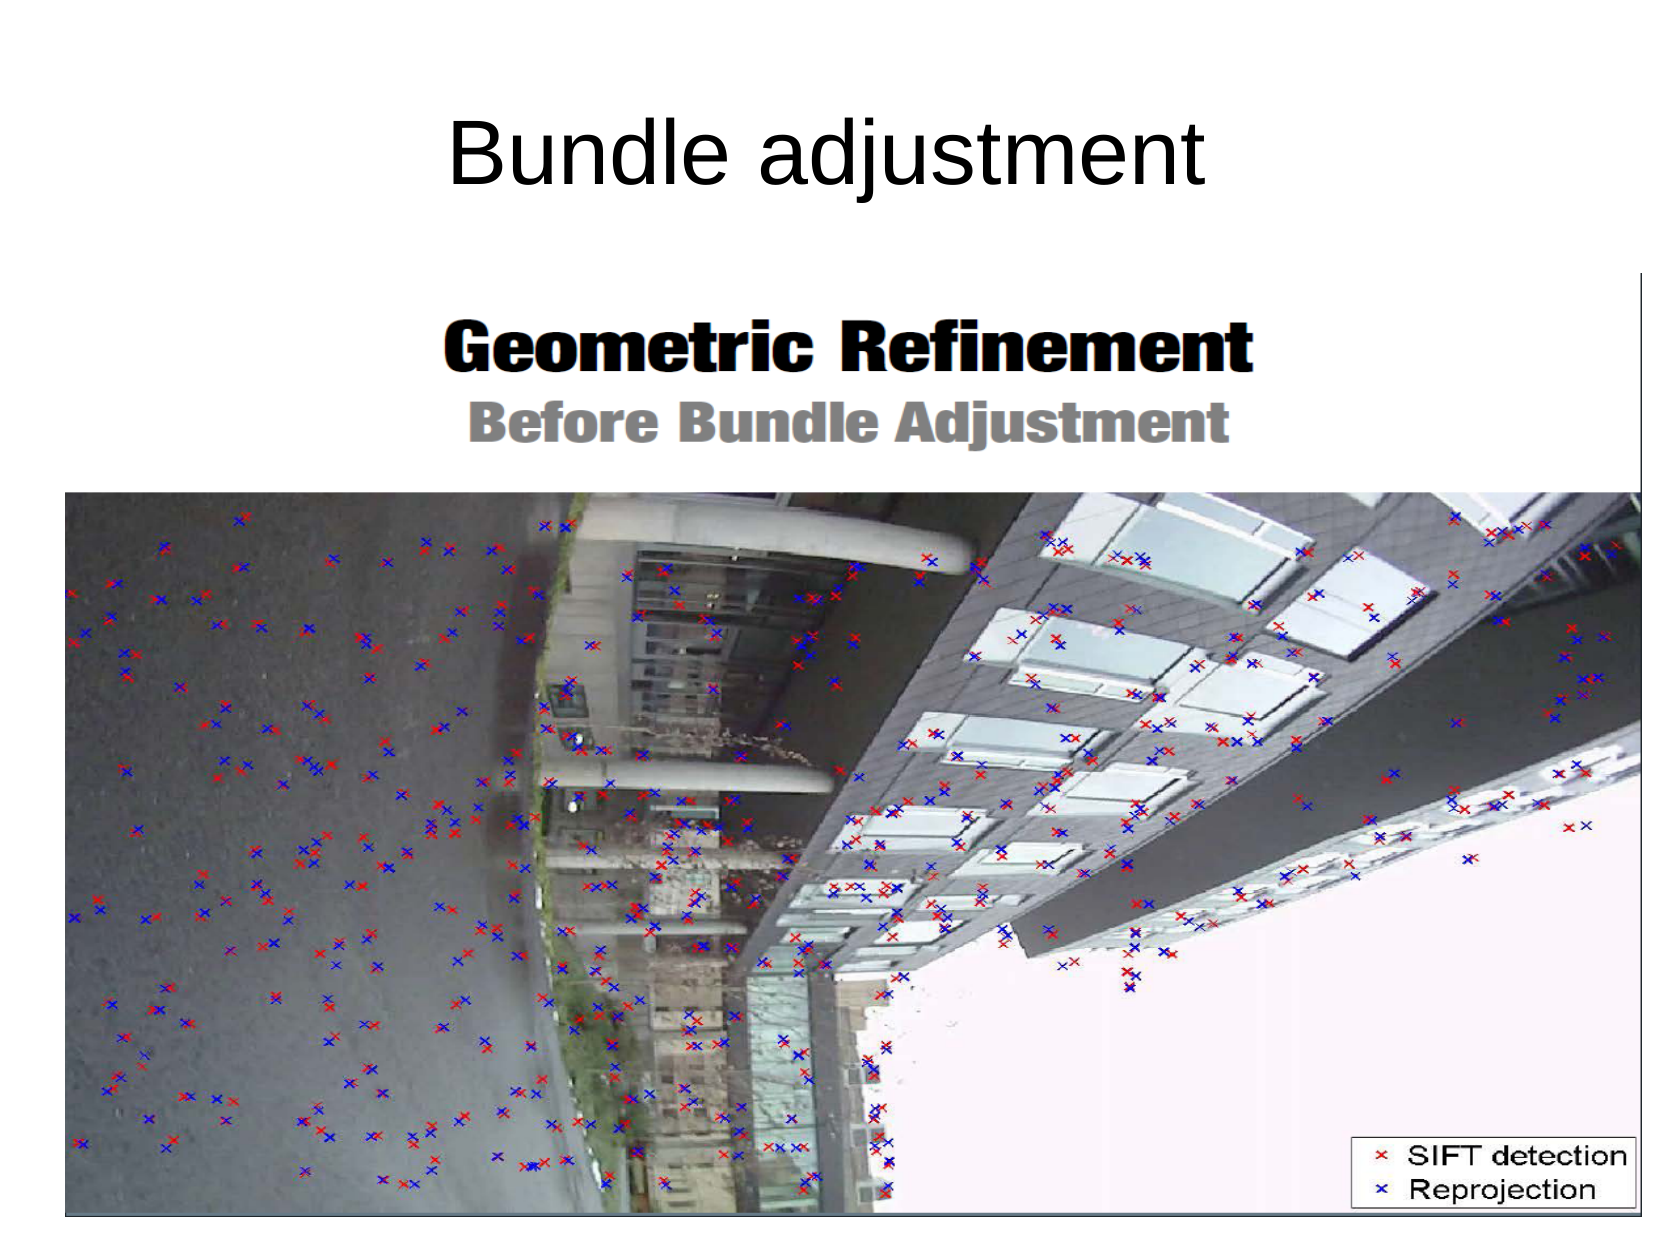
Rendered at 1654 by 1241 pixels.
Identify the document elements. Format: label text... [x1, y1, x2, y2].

picture [65, 273, 1642, 1217]
title Bundle adjustment [82, 49, 1571, 257]
